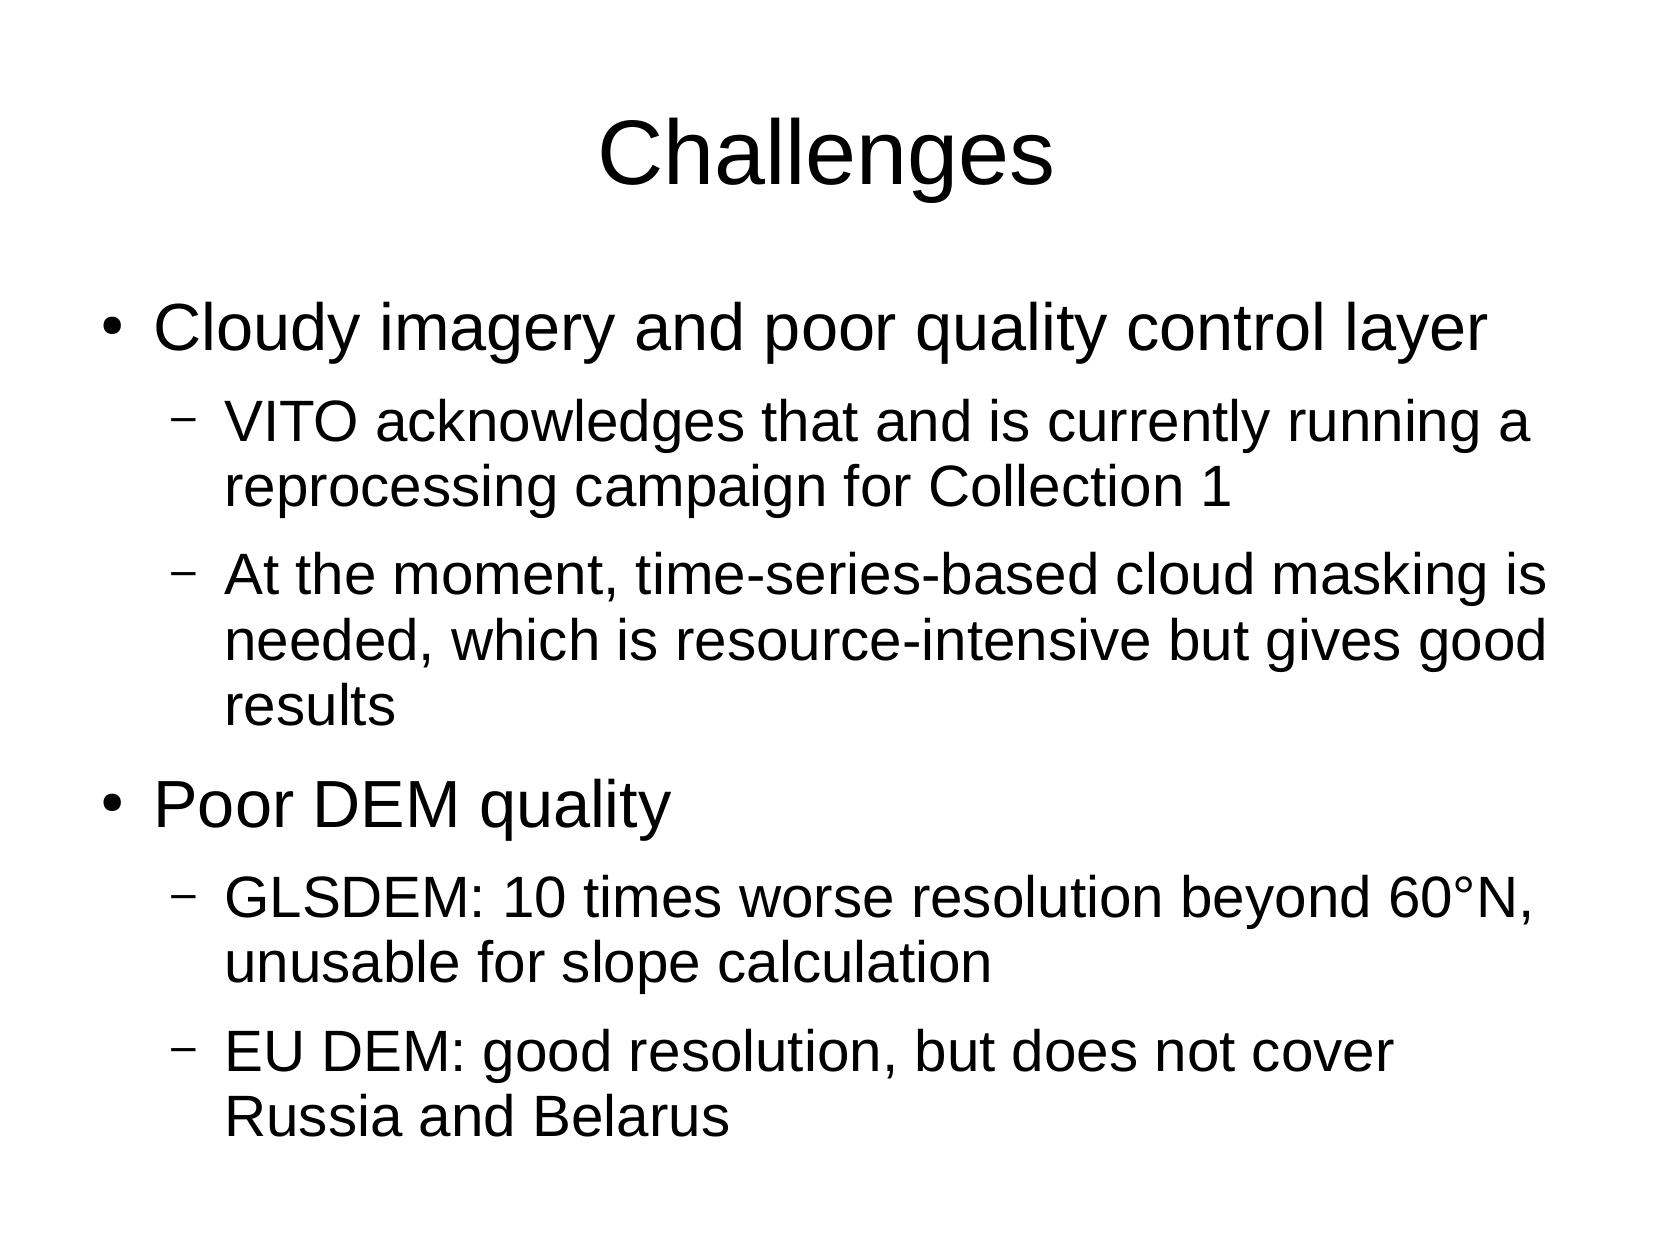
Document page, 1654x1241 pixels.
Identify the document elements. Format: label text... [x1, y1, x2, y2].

title Challenges [82, 49, 1571, 257]
list Cloudy imagery and poor quality control layer VITO acknowledges that and is currently running a reprocessing campaign for Collection 1 At the moment, time-series-based cloud masking is needed, which is resource-intensive but gives good results Poor DEM quality GLSDEM: 10 times worse resolution beyond 60°N, unusable for slope calculation EU DEM: good resolution, but does not cover Russia and Belarus [82, 290, 1571, 1010]
